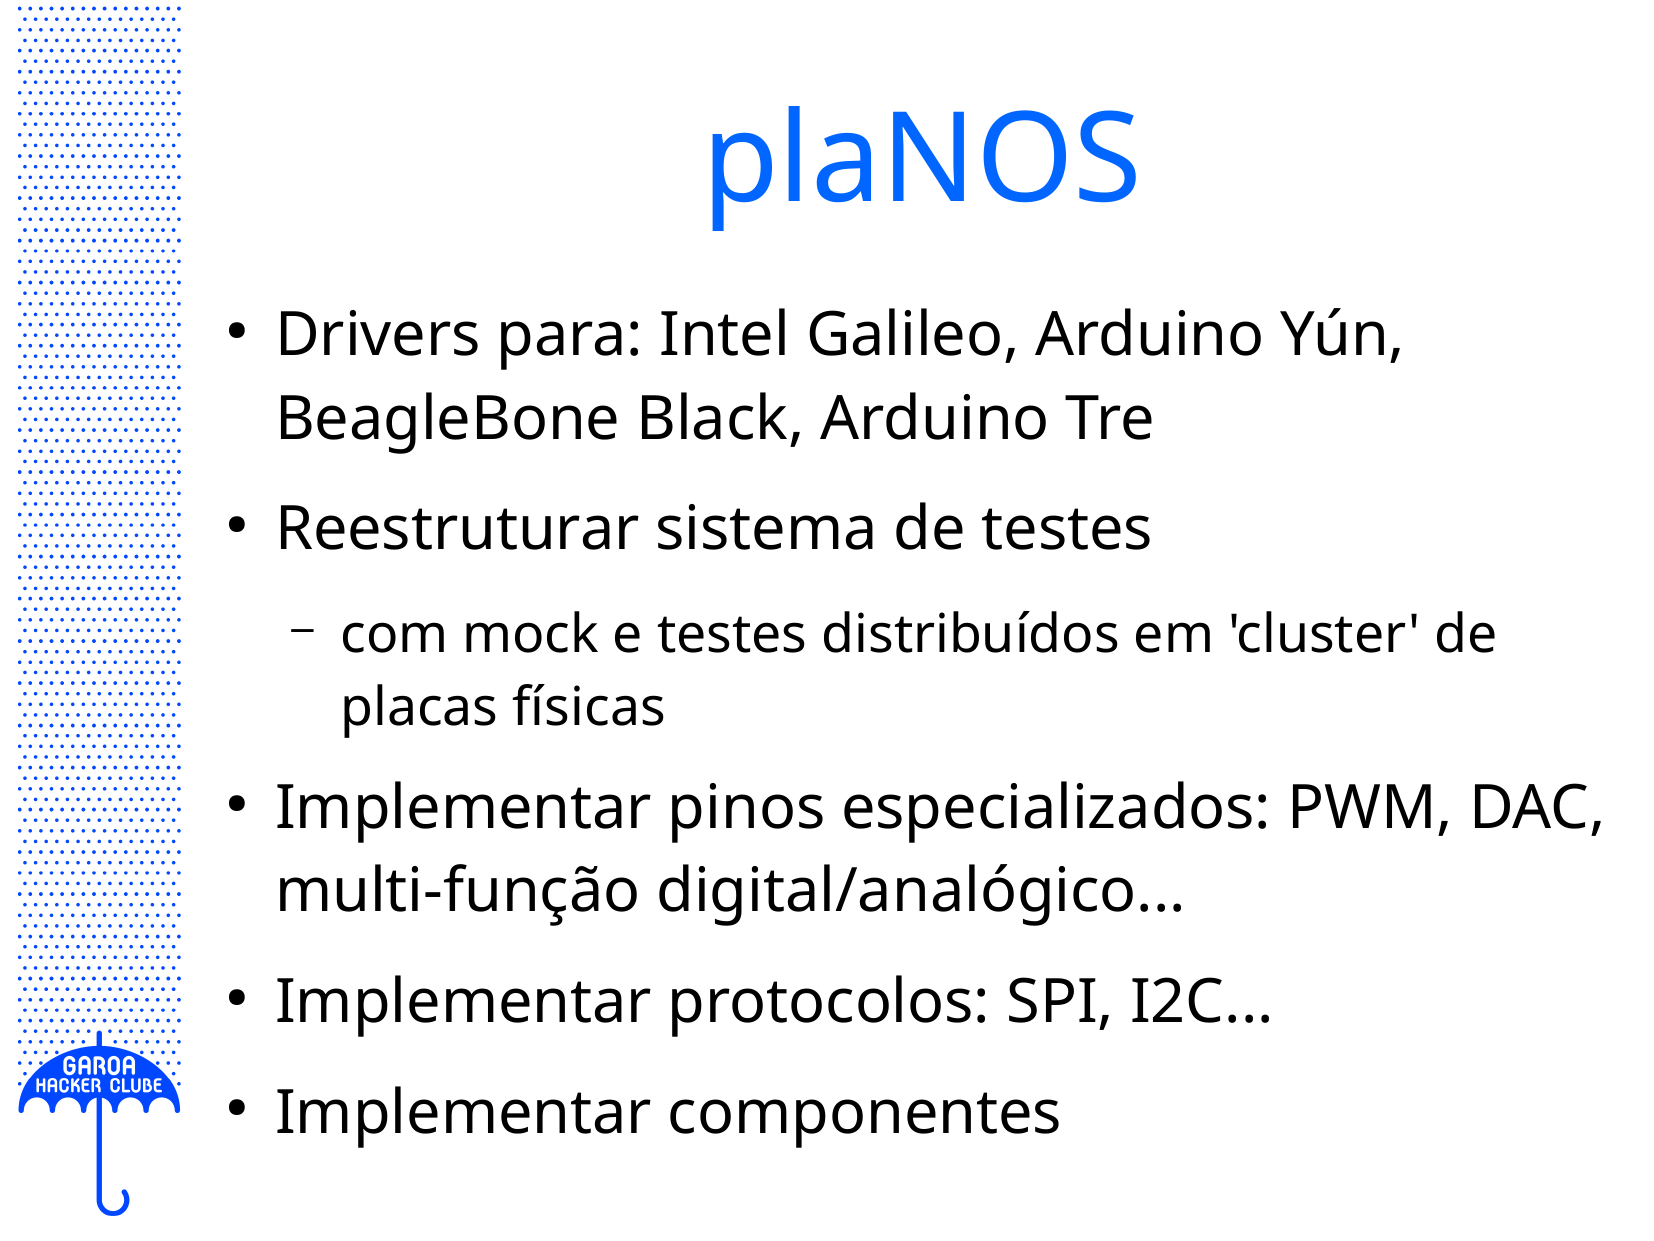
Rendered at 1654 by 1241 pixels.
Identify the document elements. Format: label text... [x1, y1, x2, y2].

list Drivers para: Intel Galileo, Arduino Yún, BeagleBone Black, Arduino Tre Reestruturar sistema de testes com mock e testes distribuídos em 'cluster' de placas físicas Implementar pinos especializados: PWM, DAC, multi-função digital/analógico... Implementar protocolos: SPI, I2C... Implementar componentes [210, 290, 1636, 1156]
title plaNOS [210, 49, 1636, 257]
picture [17, 0, 181, 1216]
